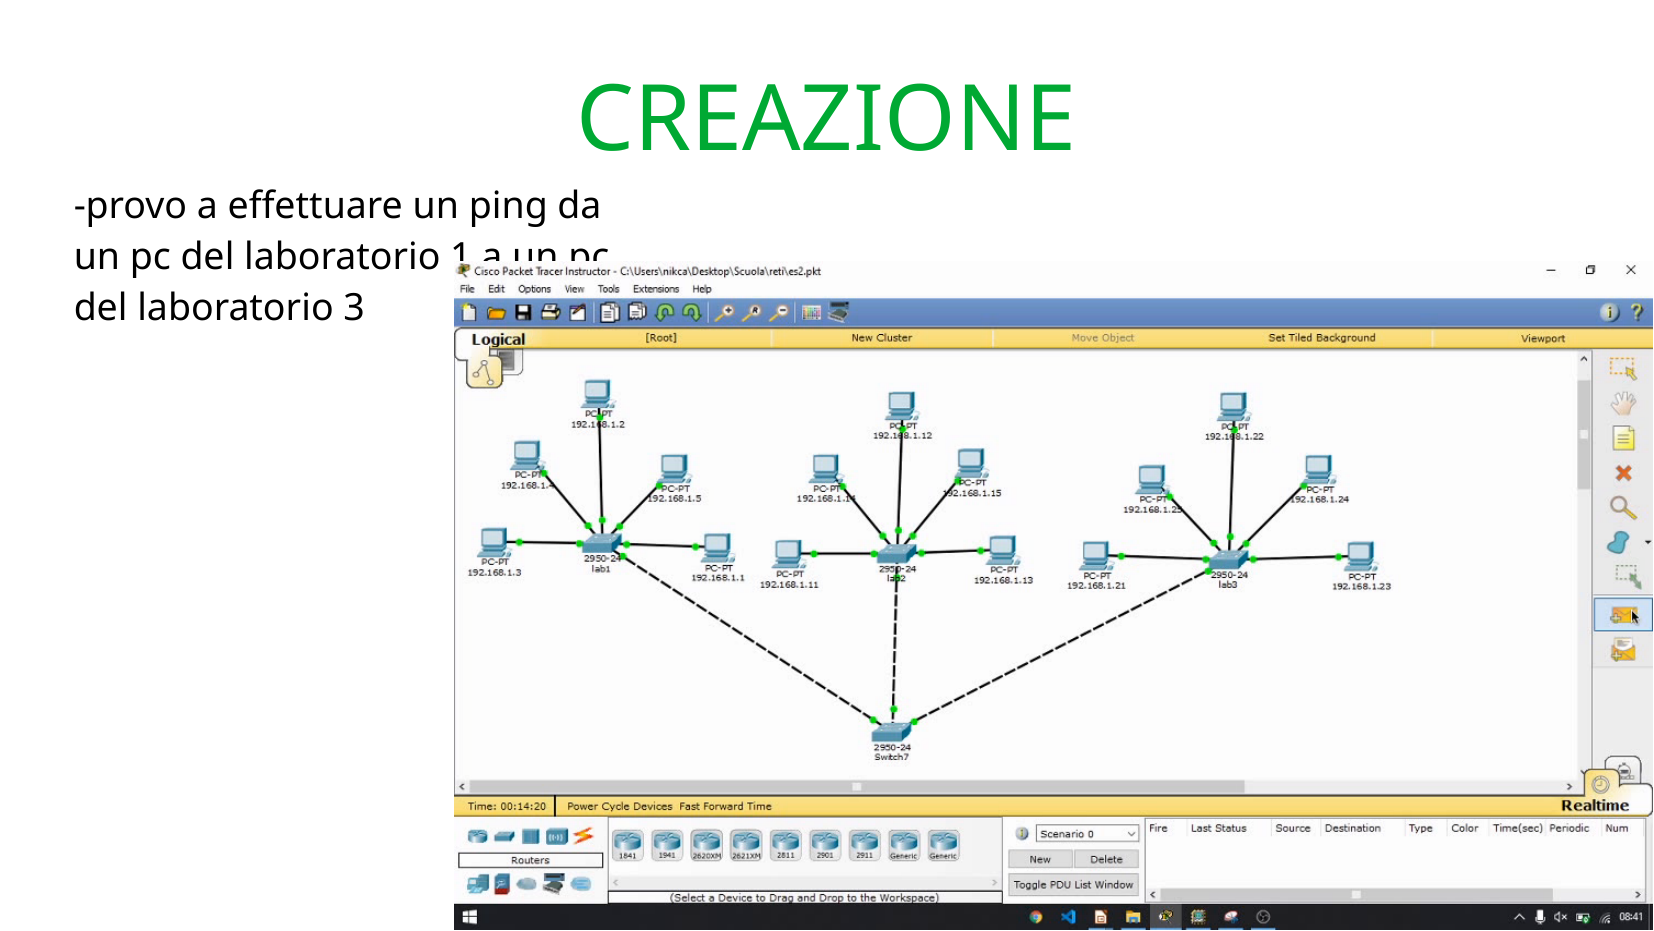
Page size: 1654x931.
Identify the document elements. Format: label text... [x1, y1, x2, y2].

text_box [453, 260, 1654, 931]
text_box -provo a effettuare un ping da un pc del laboratorio 1 a un pc del laboratorio 3 [59, 171, 662, 319]
title CREAZIONE [82, 37, 1571, 193]
